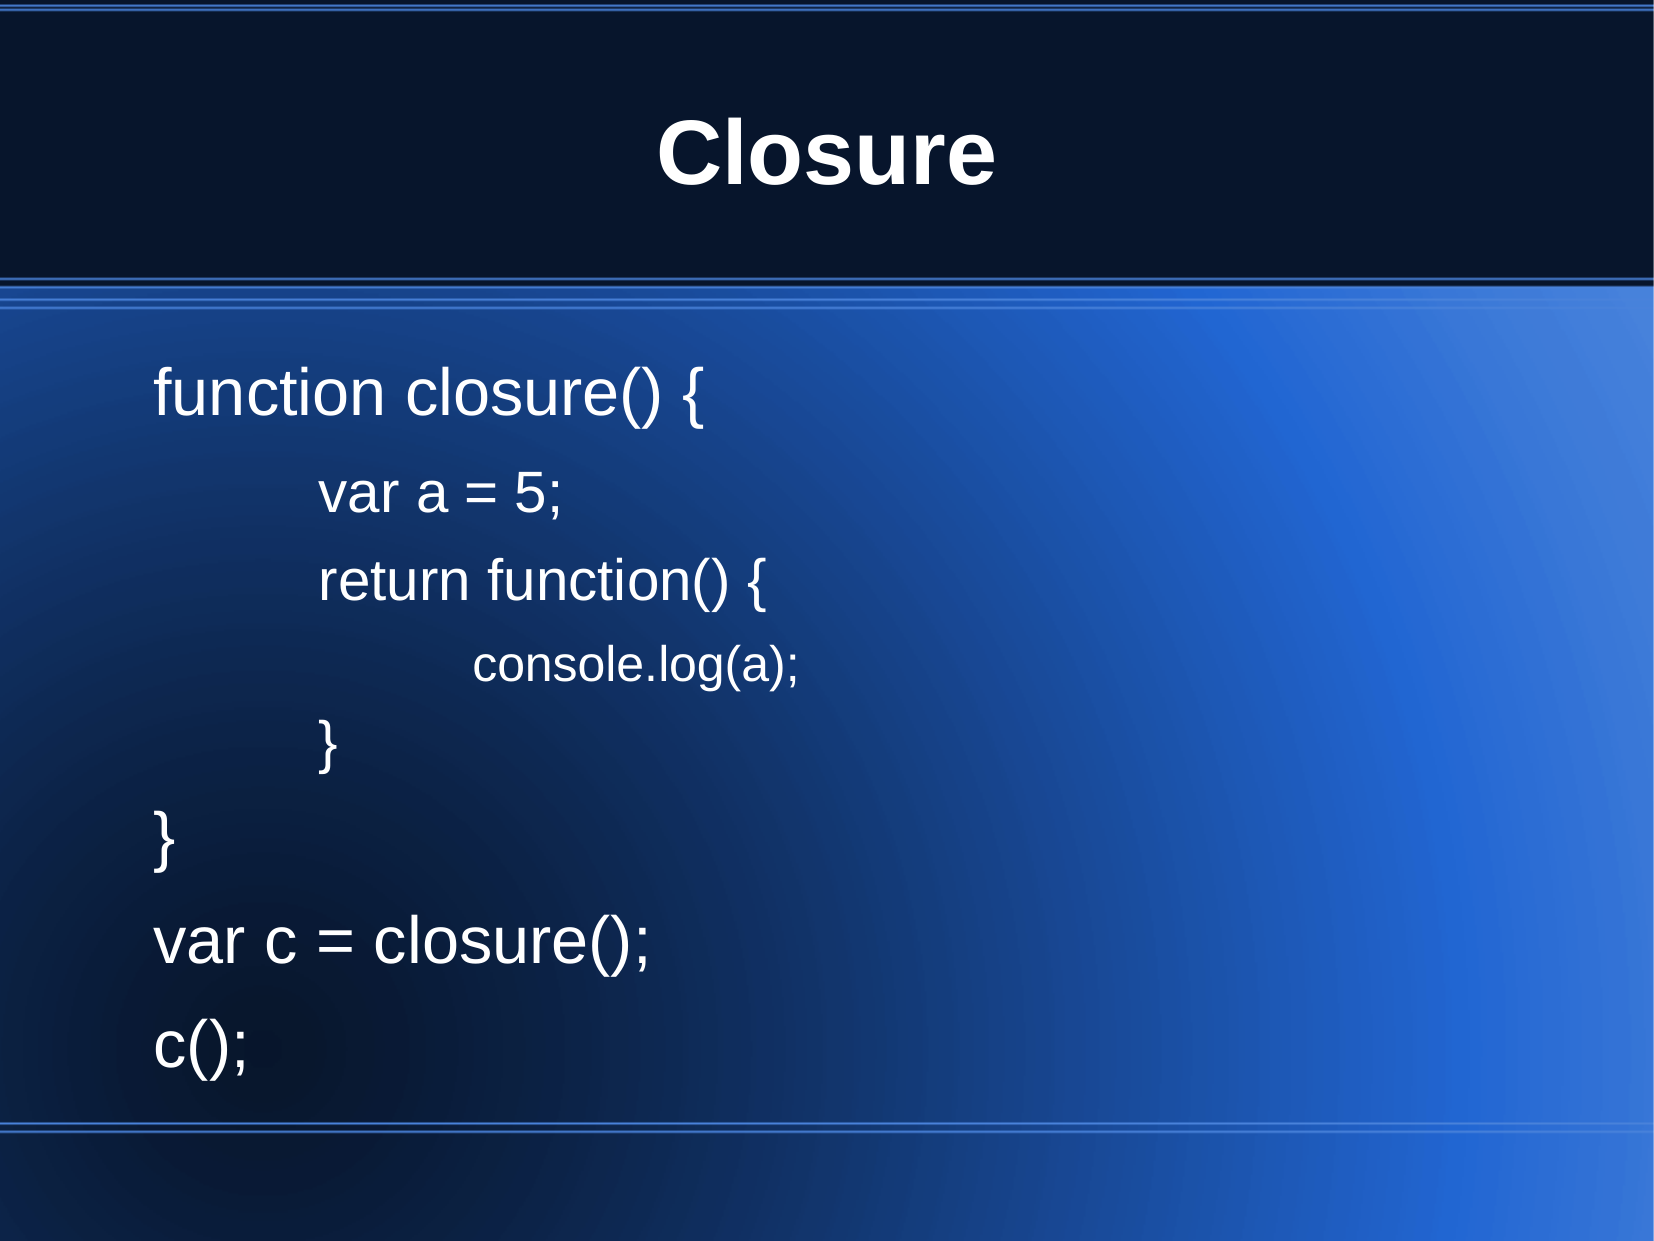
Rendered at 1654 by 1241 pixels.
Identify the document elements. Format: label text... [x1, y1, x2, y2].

title Closure [82, 49, 1571, 257]
list function closure() { var a = 5; return function() { console.log(a); } } var c = closure(); c(); [82, 355, 1571, 1083]
picture [0, 0, 1654, 1241]
